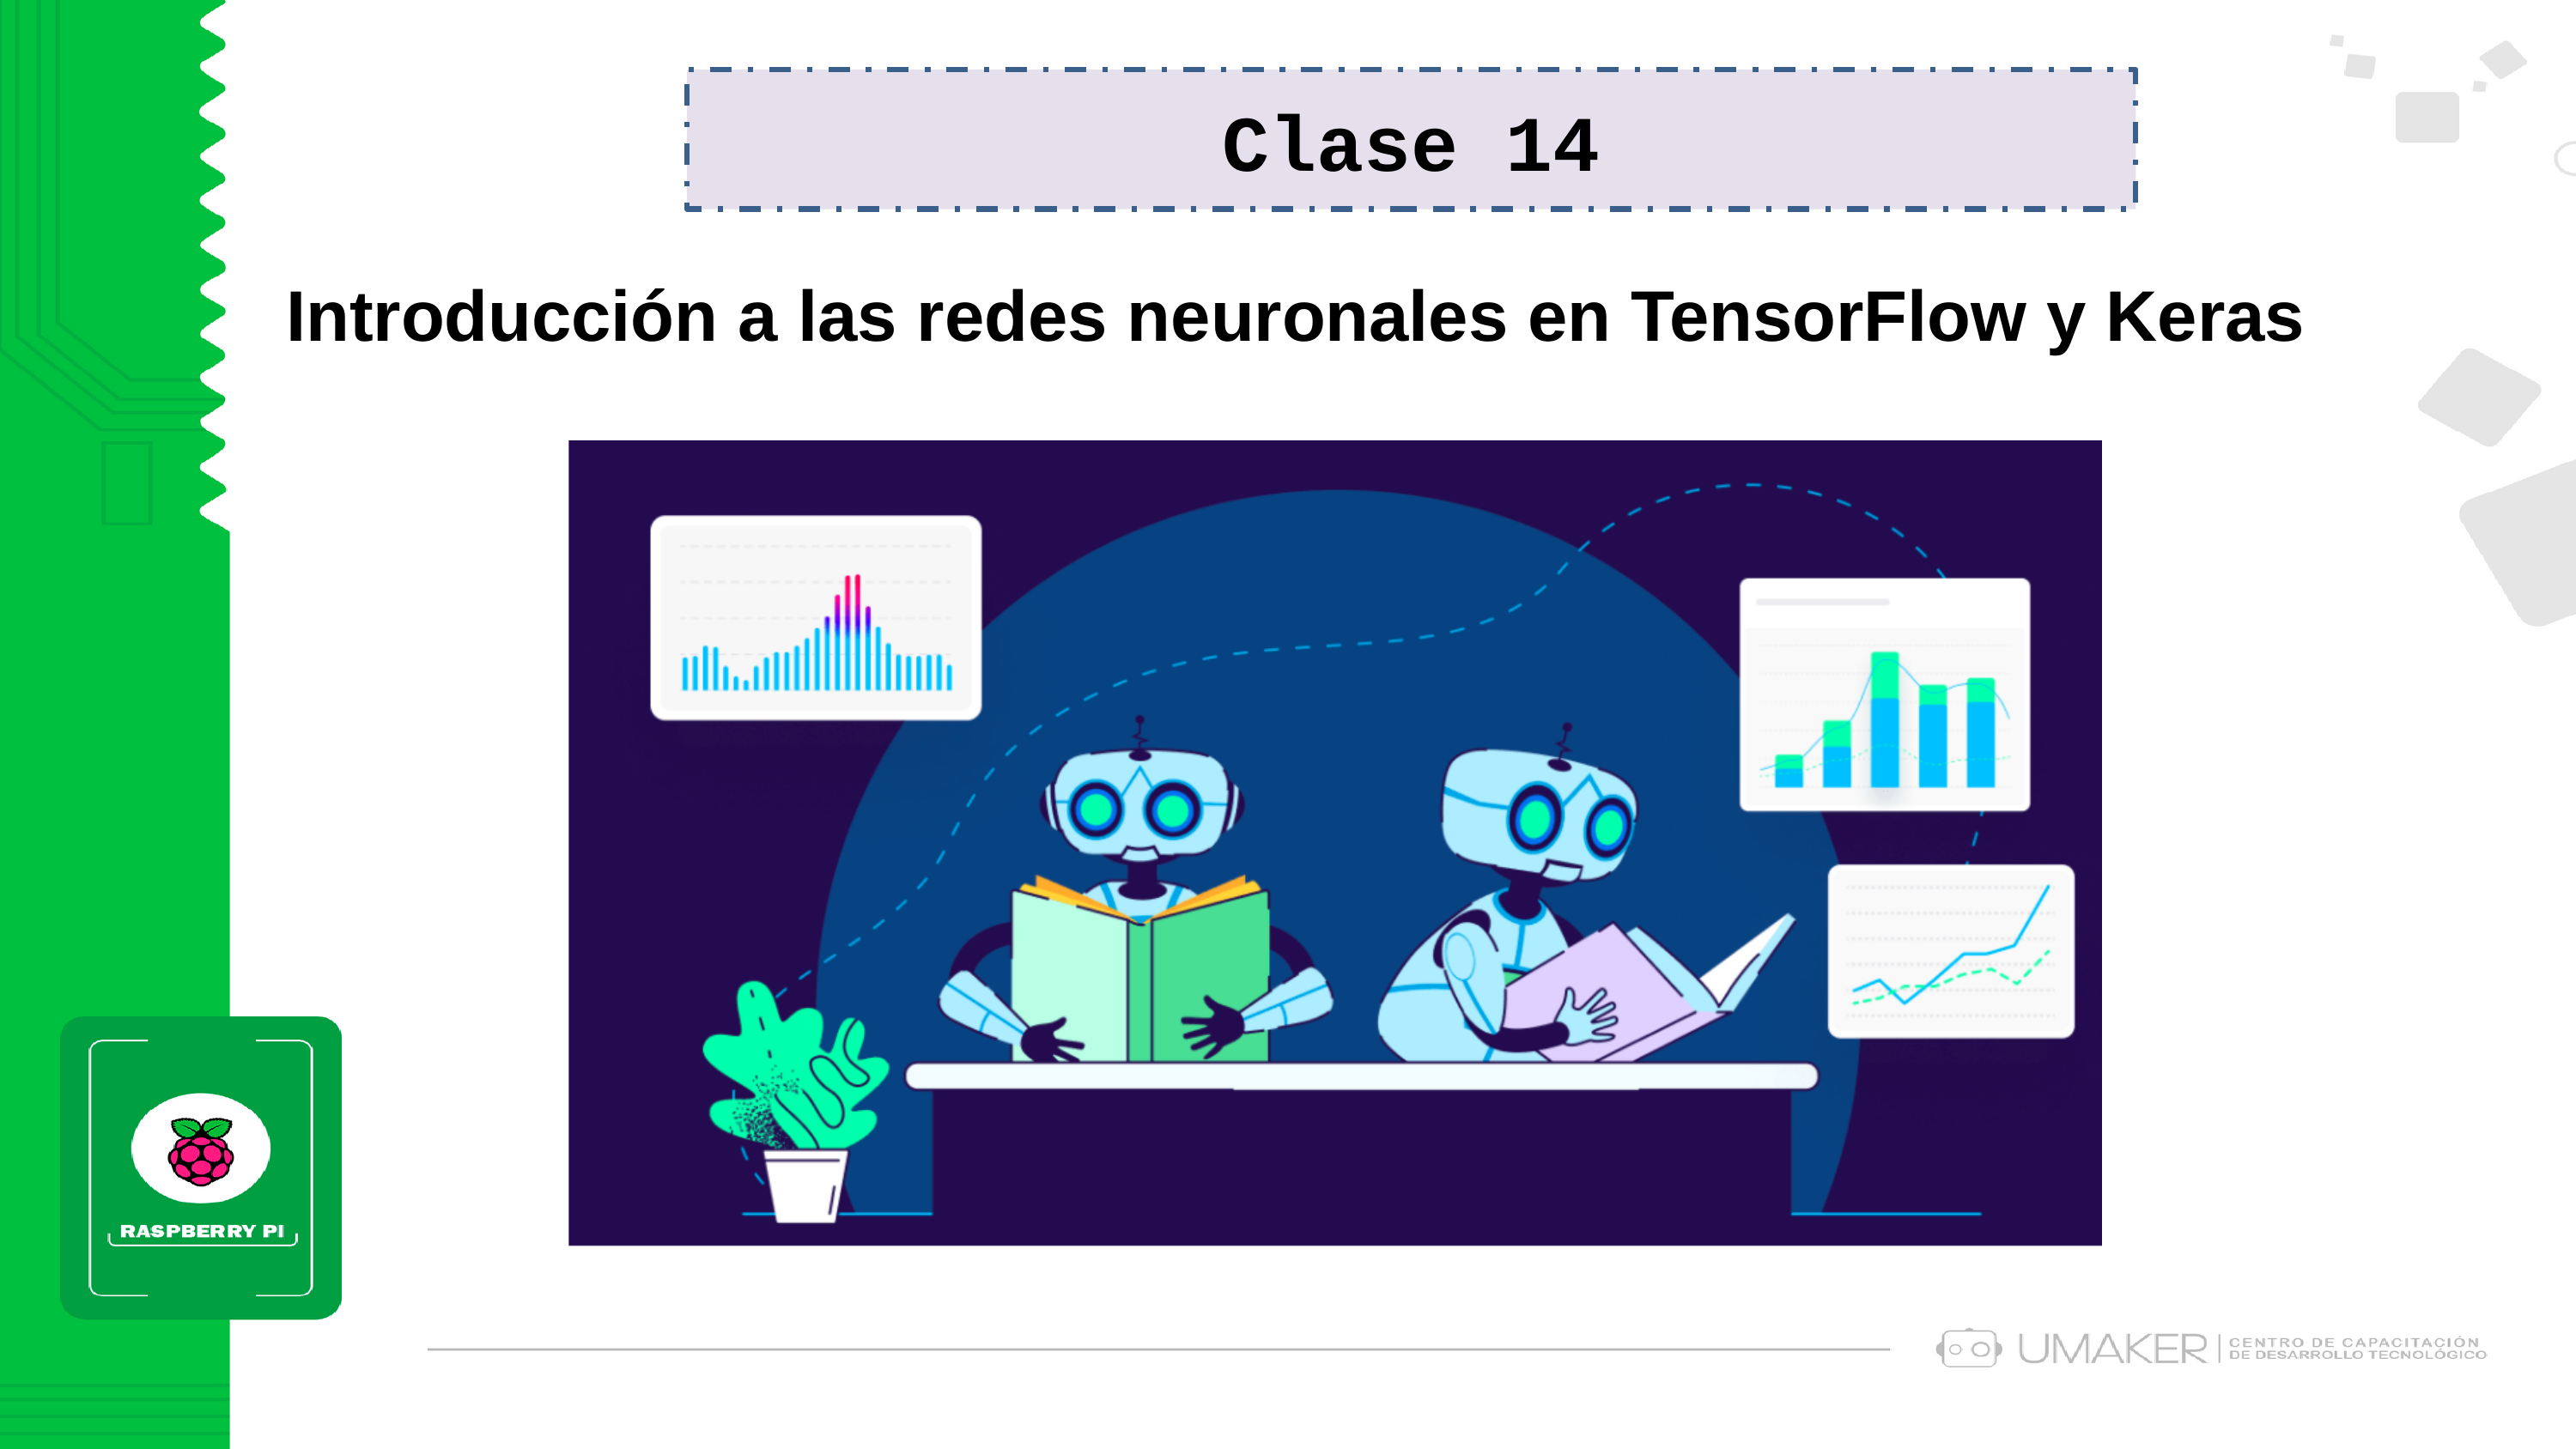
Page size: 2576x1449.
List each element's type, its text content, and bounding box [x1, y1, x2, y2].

text_box Introducción a las redes neuronales en TensorFlow y Keras [229, 264, 2363, 416]
text_box Clase 14 [687, 70, 2136, 209]
picture [0, 0, 2576, 1449]
